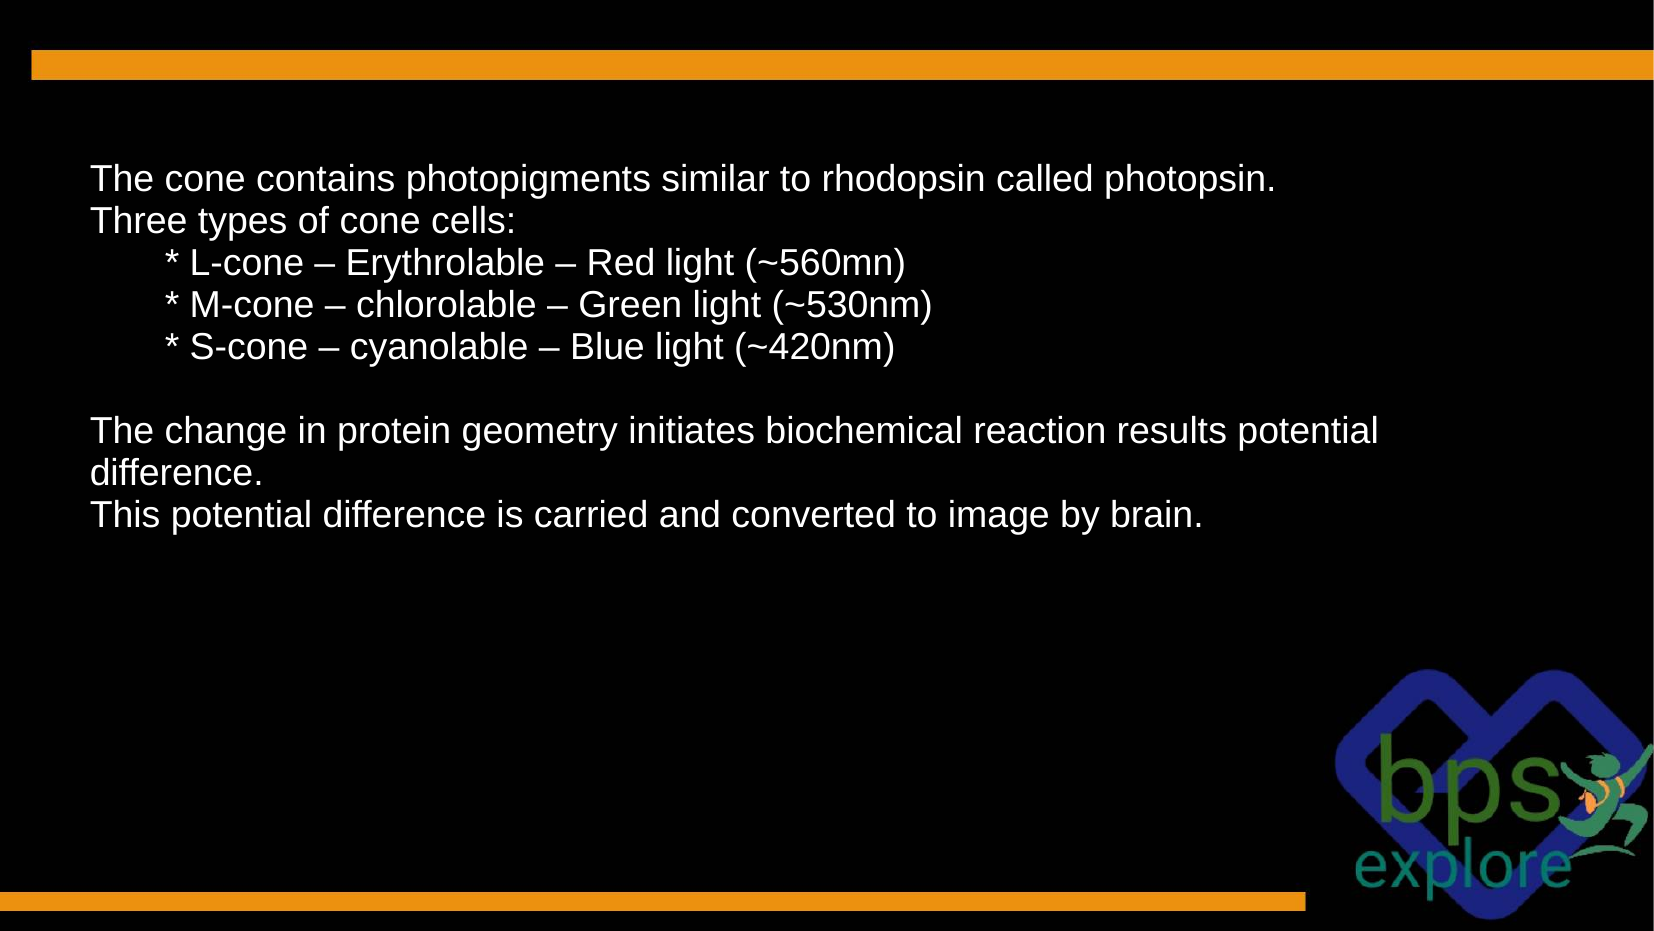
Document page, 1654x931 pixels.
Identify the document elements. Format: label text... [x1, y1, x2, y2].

picture [0, 0, 1654, 931]
text_box The cone contains photopigments similar to rhodopsin called photopsin. Three types of cone cells: * L-cone – Erythrolable – Red light (~560mn) * M-cone – chlorolable – Green light (~530nm) * S-cone – cyanolable – Blue light (~420nm) The change in protein geometry initiates biochemical reaction results potential difference. This potential difference is carried and converted to image by brain. [75, 150, 1426, 826]
